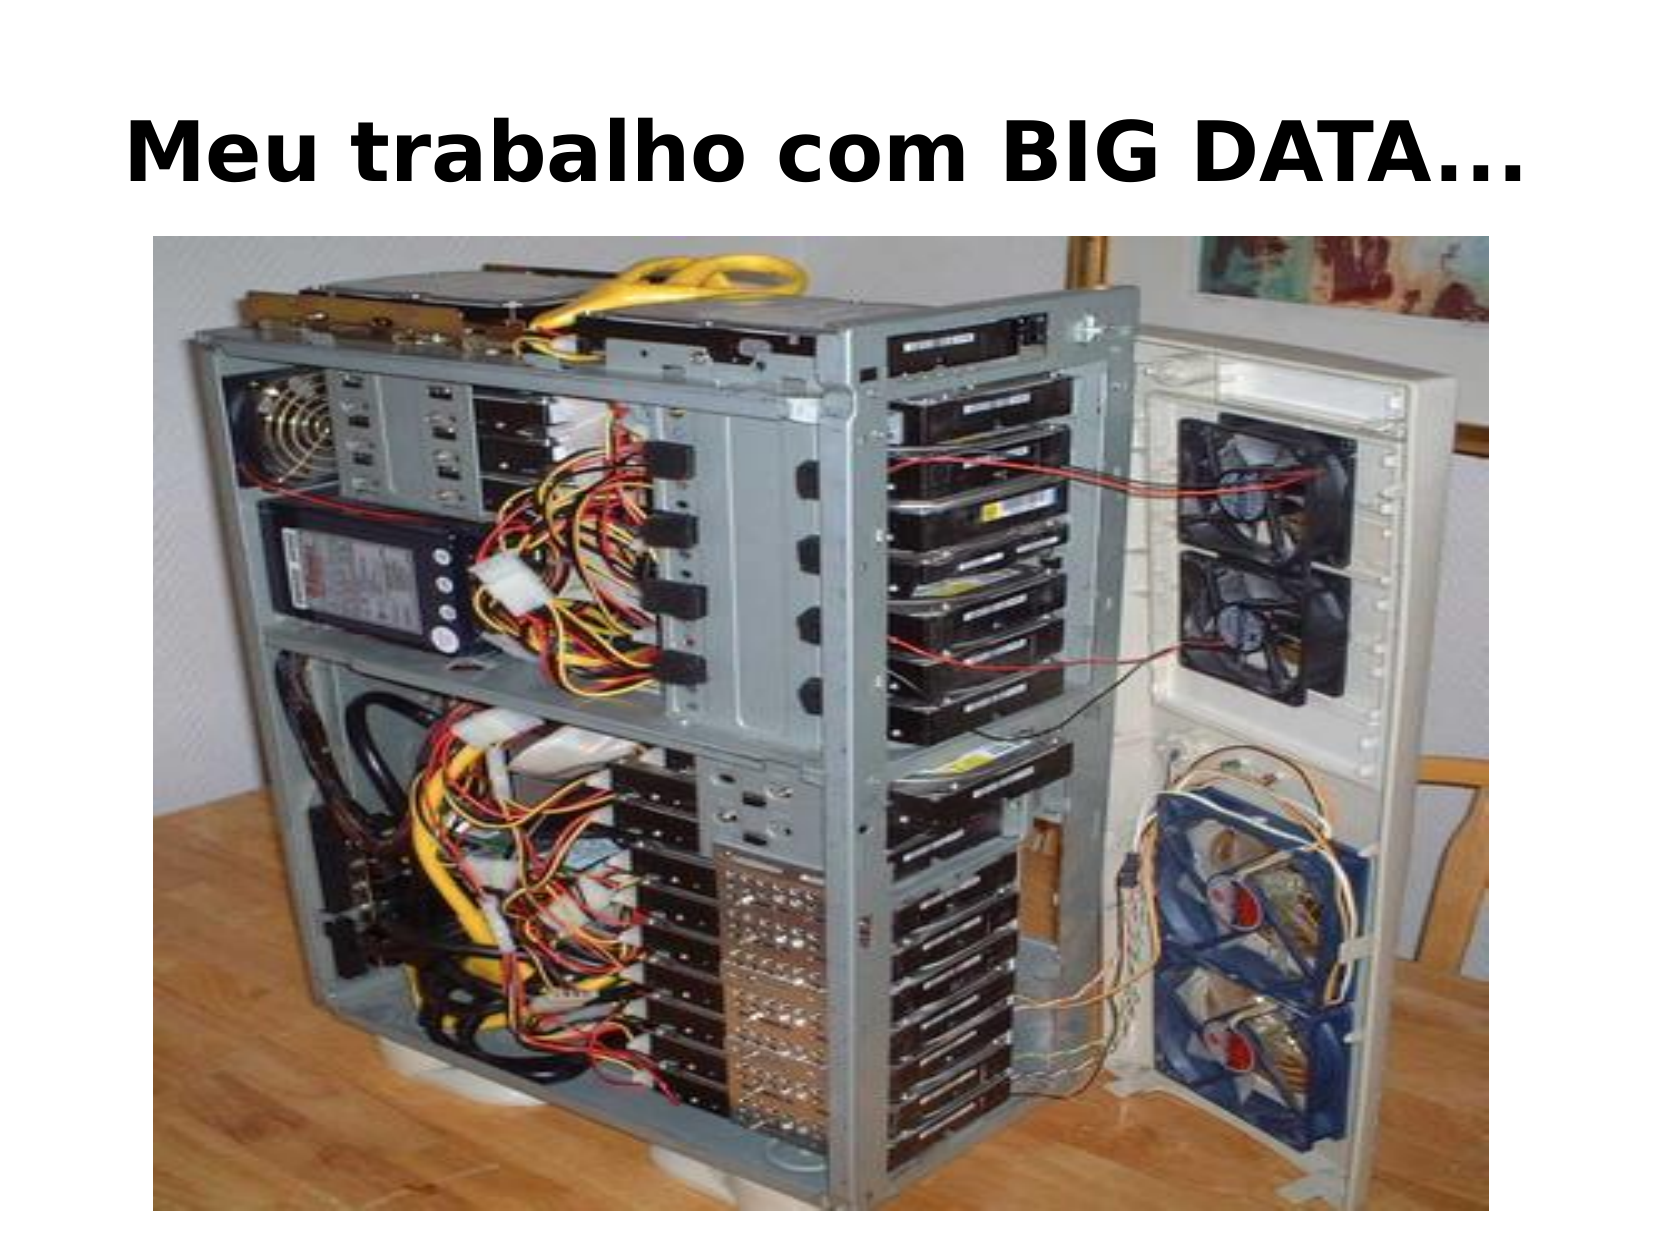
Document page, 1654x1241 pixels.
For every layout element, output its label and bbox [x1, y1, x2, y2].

picture [153, 236, 1489, 1211]
